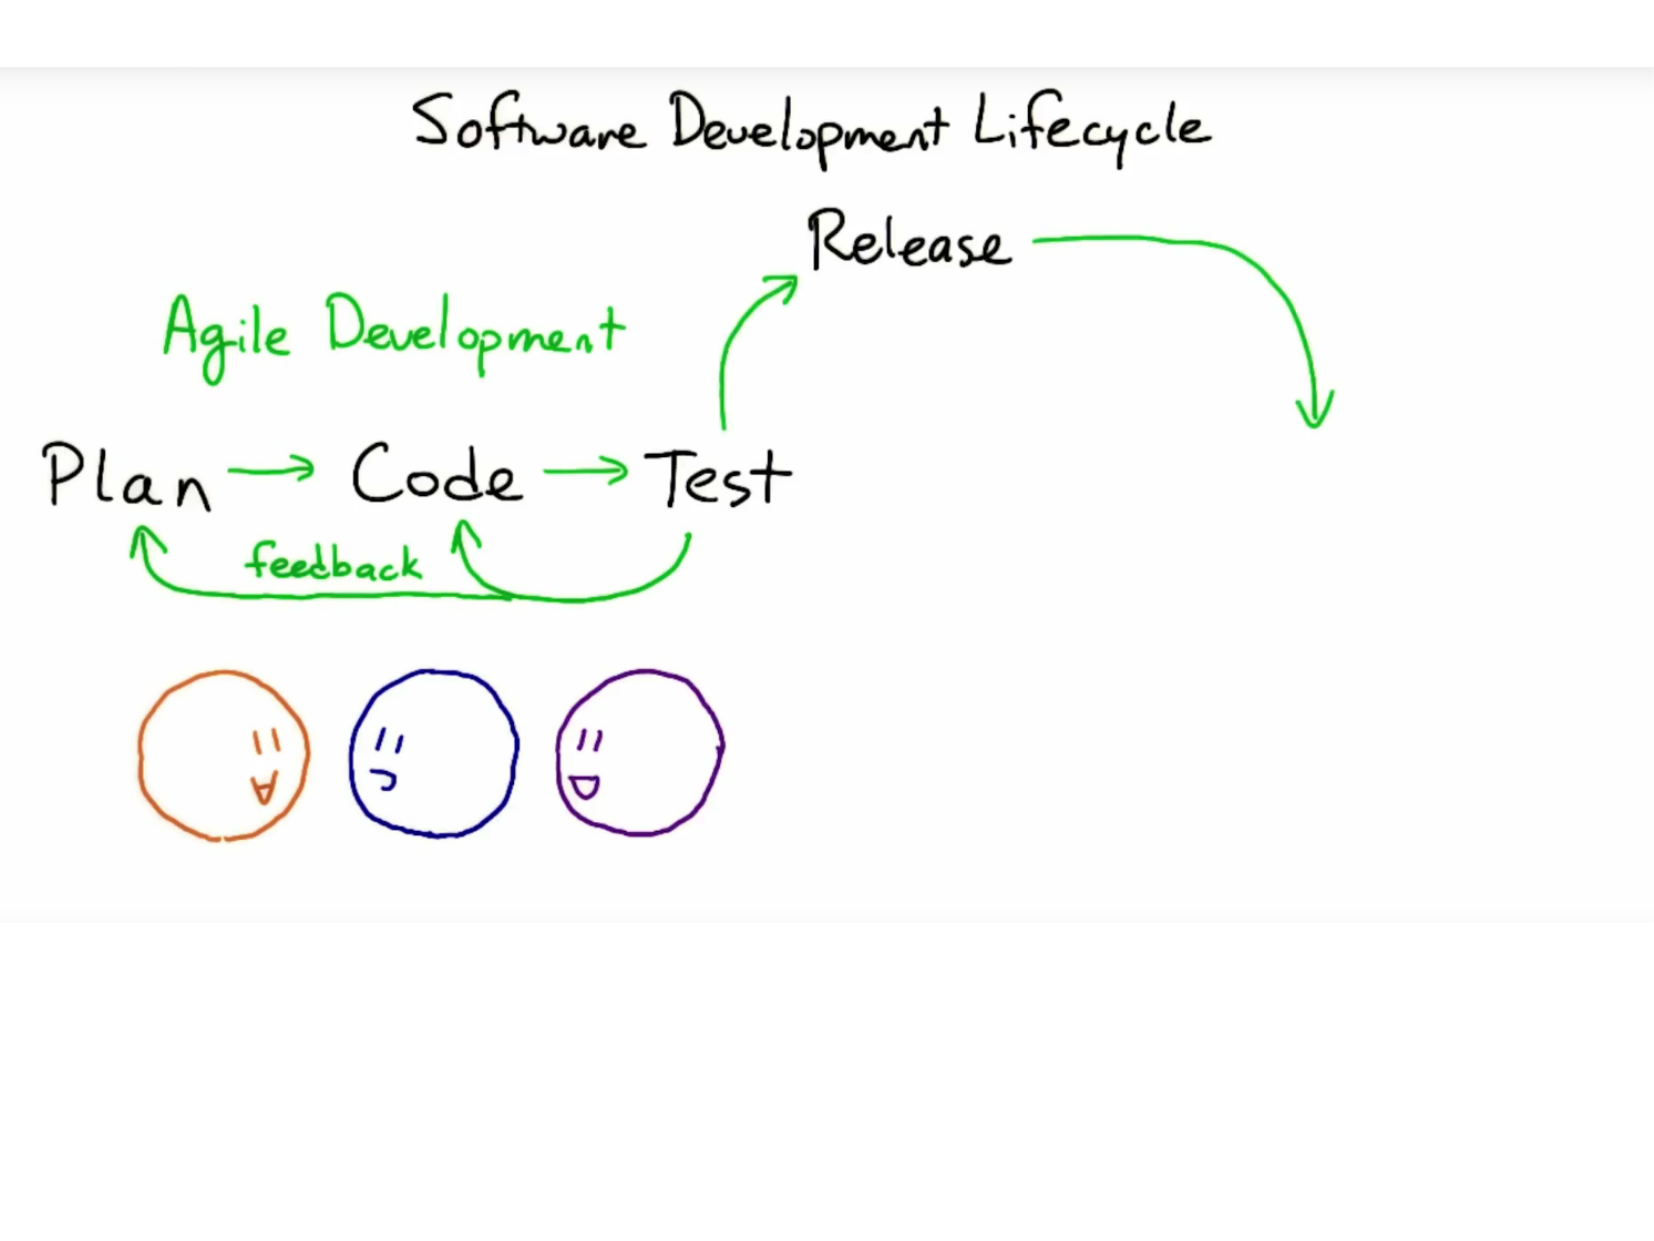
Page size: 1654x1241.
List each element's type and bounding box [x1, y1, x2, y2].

picture [0, 67, 1654, 923]
